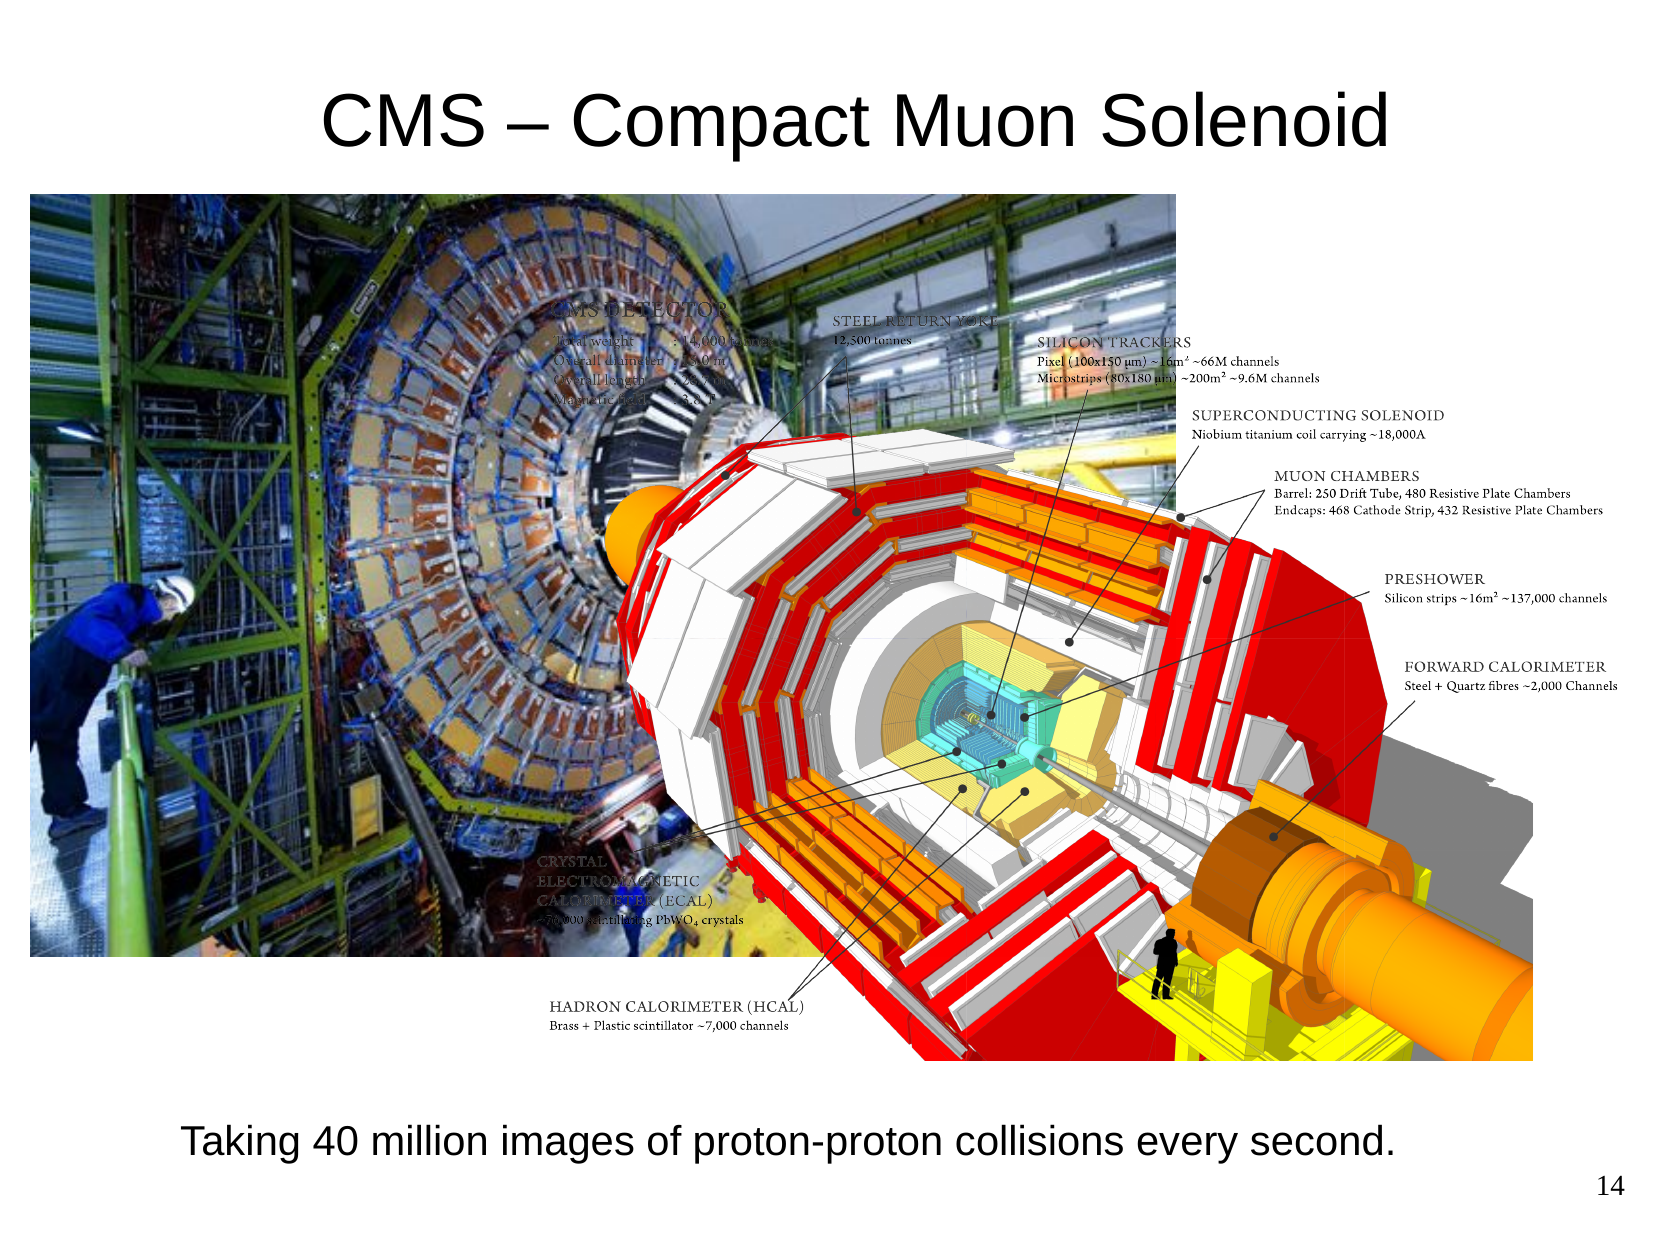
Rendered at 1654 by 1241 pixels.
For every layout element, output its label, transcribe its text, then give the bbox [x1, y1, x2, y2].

text_box Taking 40 million images of proton-proton collisions every second. [165, 1110, 1477, 1172]
picture [30, 194, 1625, 1061]
text_box CMS – Compact Muon Solenoid [118, 70, 1595, 170]
